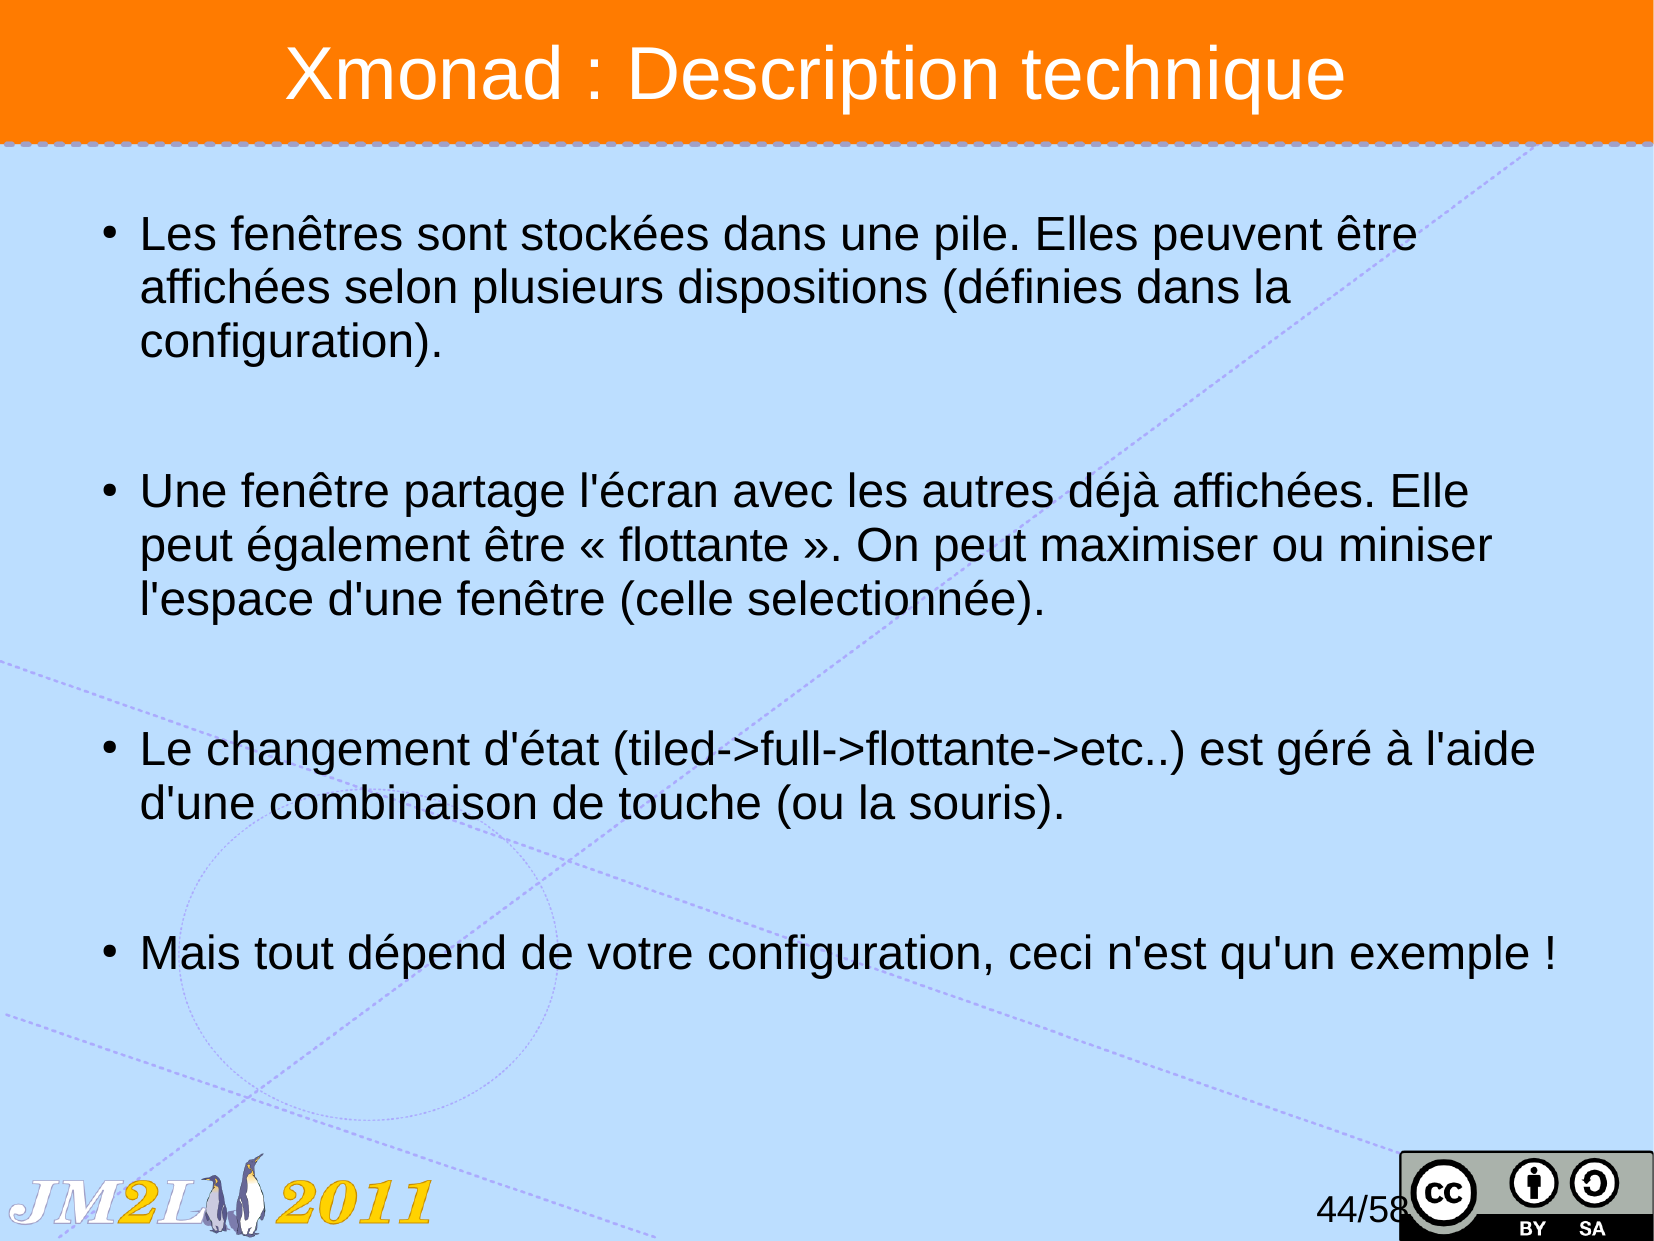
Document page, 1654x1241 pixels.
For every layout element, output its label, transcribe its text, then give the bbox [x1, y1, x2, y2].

picture [0, 0, 1654, 1241]
list Les fenêtres sont stockées dans une pile. Elles peuvent être affichées selon plusieurs dispositions (définies dans la configuration). Une fenêtre partage l'écran avec les autres déjà affichées. Elle peut également être « flottante ». On peut maximiser ou miniser l'espace d'une fenêtre (celle selectionnée). Le changement d'état (tiled->full->flottante->etc..) est géré à l'aide d'une combinaison de touche (ou la souris). Mais tout dépend de votre configuration, ceci n'est qu'un exemple ! [88, 206, 1577, 1026]
title Xmonad : Description technique [29, 0, 1625, 148]
